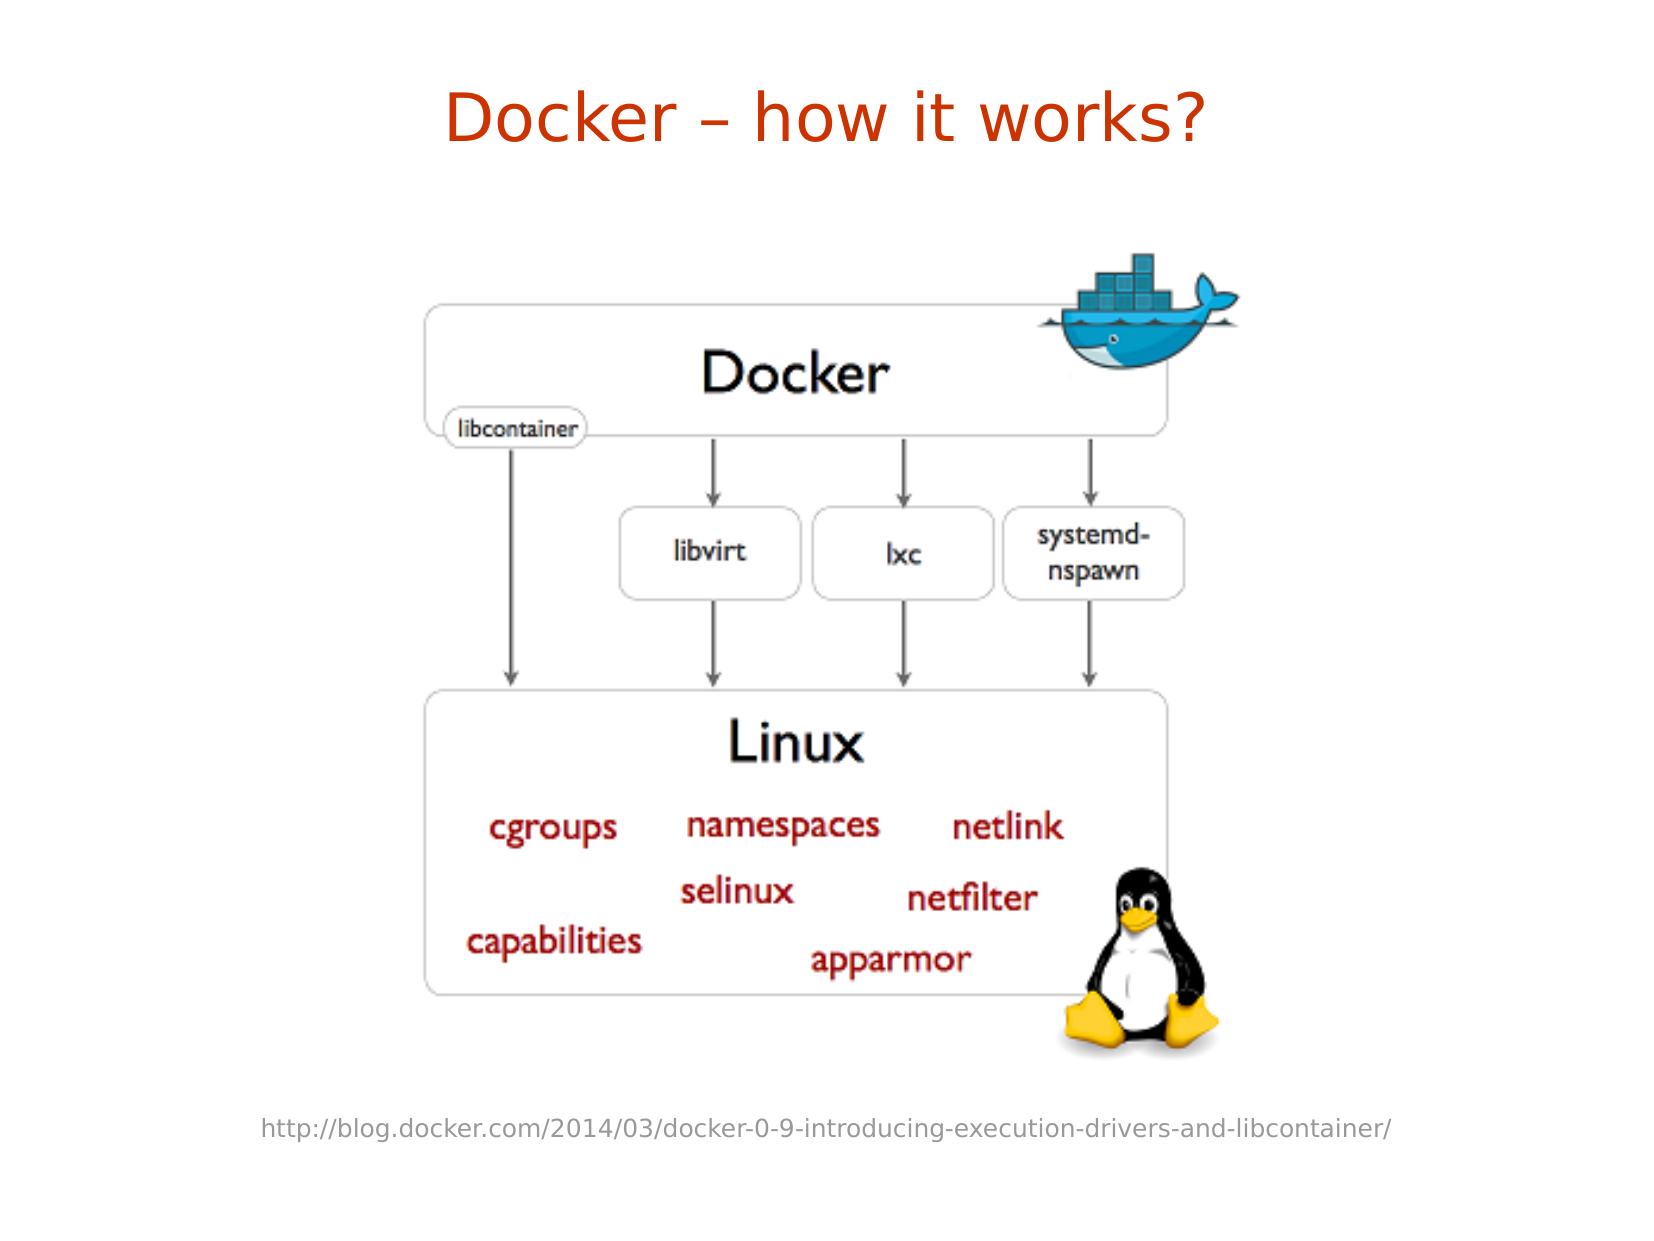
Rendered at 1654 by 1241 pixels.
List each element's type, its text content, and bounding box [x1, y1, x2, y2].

text_box Docker – how it works? [428, 72, 1225, 166]
text_box http://blog.docker.com/2014/03/docker-0-9-introducing-execution-drivers-and-libcontainer/ [245, 1107, 1408, 1157]
picture [410, 247, 1243, 1080]
